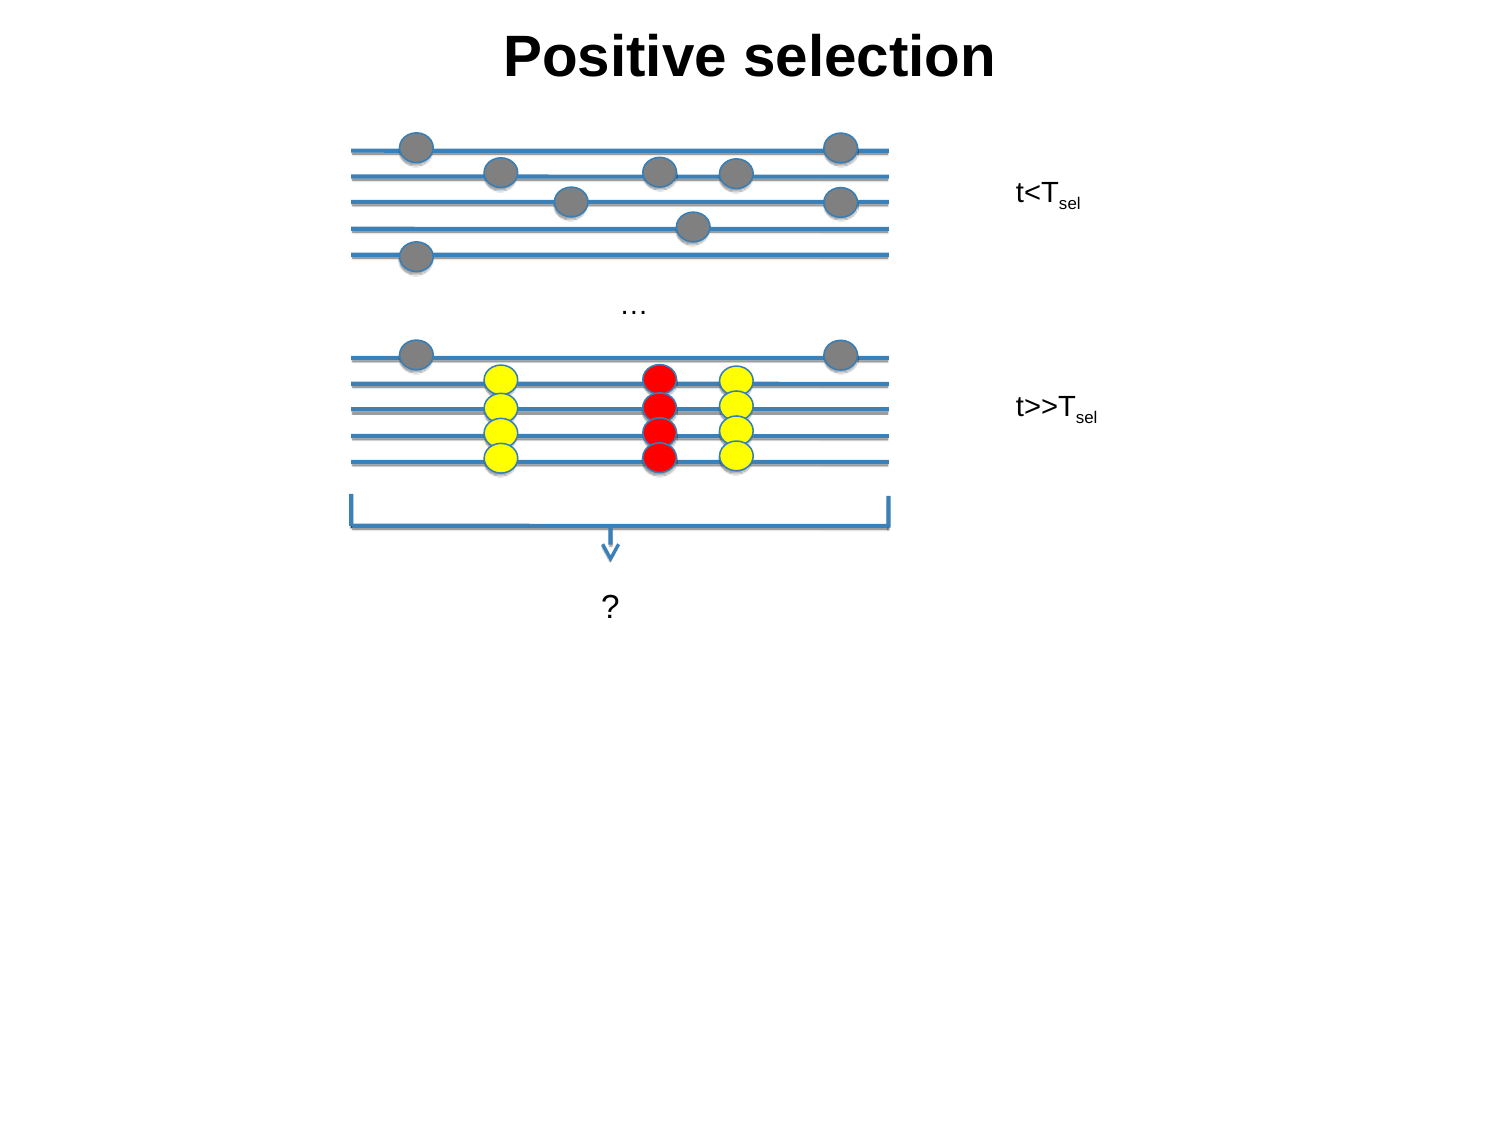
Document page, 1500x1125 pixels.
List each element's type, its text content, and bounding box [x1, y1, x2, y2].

text_box [823, 133, 858, 163]
text_box [642, 364, 677, 473]
text_box … [604, 278, 664, 328]
text_box [399, 132, 434, 163]
text_box [484, 157, 518, 188]
text_box [676, 212, 711, 242]
text_box [823, 340, 858, 371]
title Positive selection [75, 3, 1425, 103]
text_box [823, 187, 858, 218]
text_box [719, 366, 754, 471]
text_box [642, 157, 677, 188]
text_box [399, 340, 434, 370]
text_box [554, 187, 589, 217]
text_box ? [586, 577, 635, 633]
text_box [719, 158, 754, 189]
text_box [484, 365, 518, 474]
text_box [399, 241, 434, 272]
text_box t<Tsel [1001, 165, 1163, 221]
text_box t>>Tsel [1001, 379, 1163, 435]
